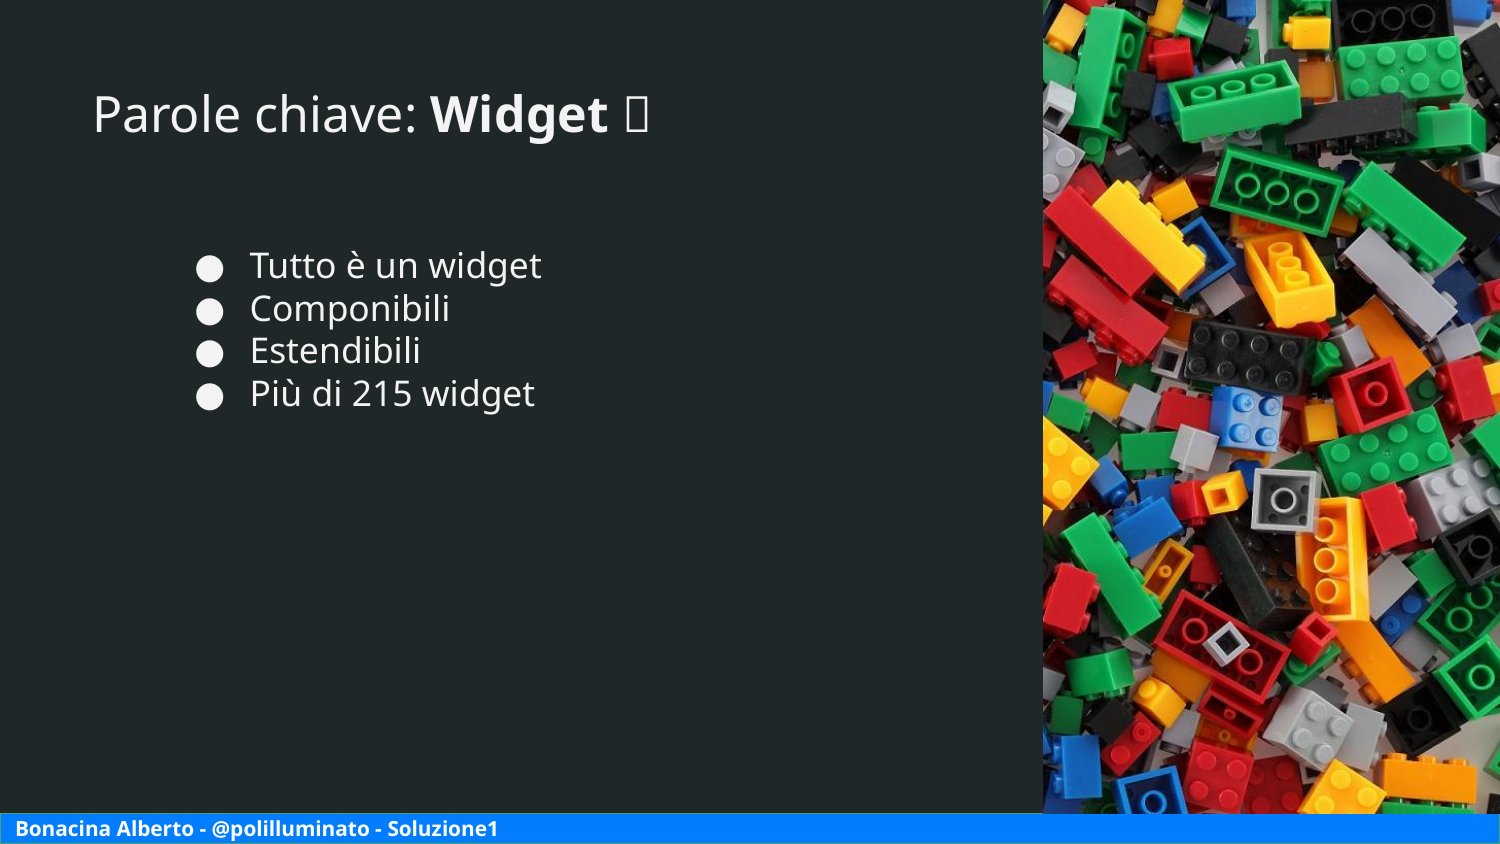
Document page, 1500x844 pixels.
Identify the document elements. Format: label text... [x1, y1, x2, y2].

text_box Parole chiave: Widget 🔮 [77, 67, 722, 159]
text_box Tutto è un widget Componibili Estendibili Più di 215 widget [159, 228, 590, 429]
text_box Bonacina Alberto - @polilluminato - Soluzione1 [0, 800, 1500, 844]
picture [1043, 0, 1500, 814]
